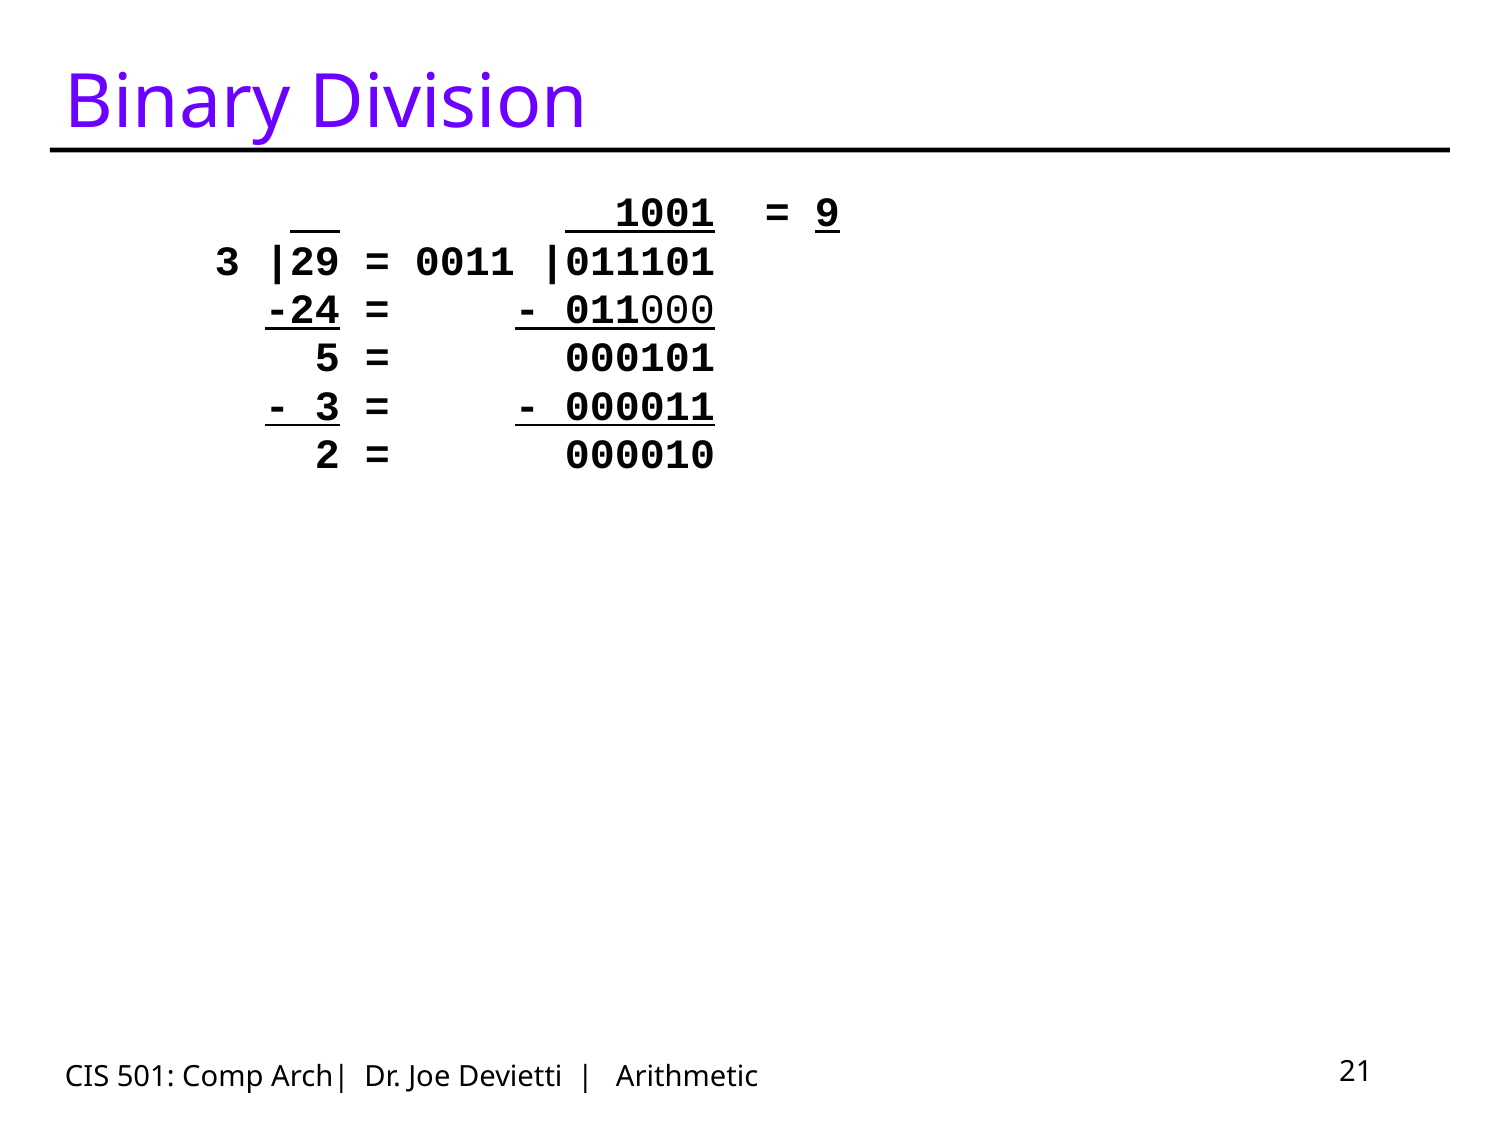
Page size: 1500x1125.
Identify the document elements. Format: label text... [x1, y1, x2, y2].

text_box CIS 501: Comp Arch| Dr. Joe Devietti | Arithmetic [49, 1049, 988, 1100]
text_box Binary Division [49, 37, 1363, 150]
text_box 1001 = 9 3 |29 = 0011 |011101 -24 = - 011000 5 = 000101 - 3 = - 000011 2 = 000010 [49, 187, 1450, 1025]
text_box <number> [1074, 1049, 1388, 1100]
